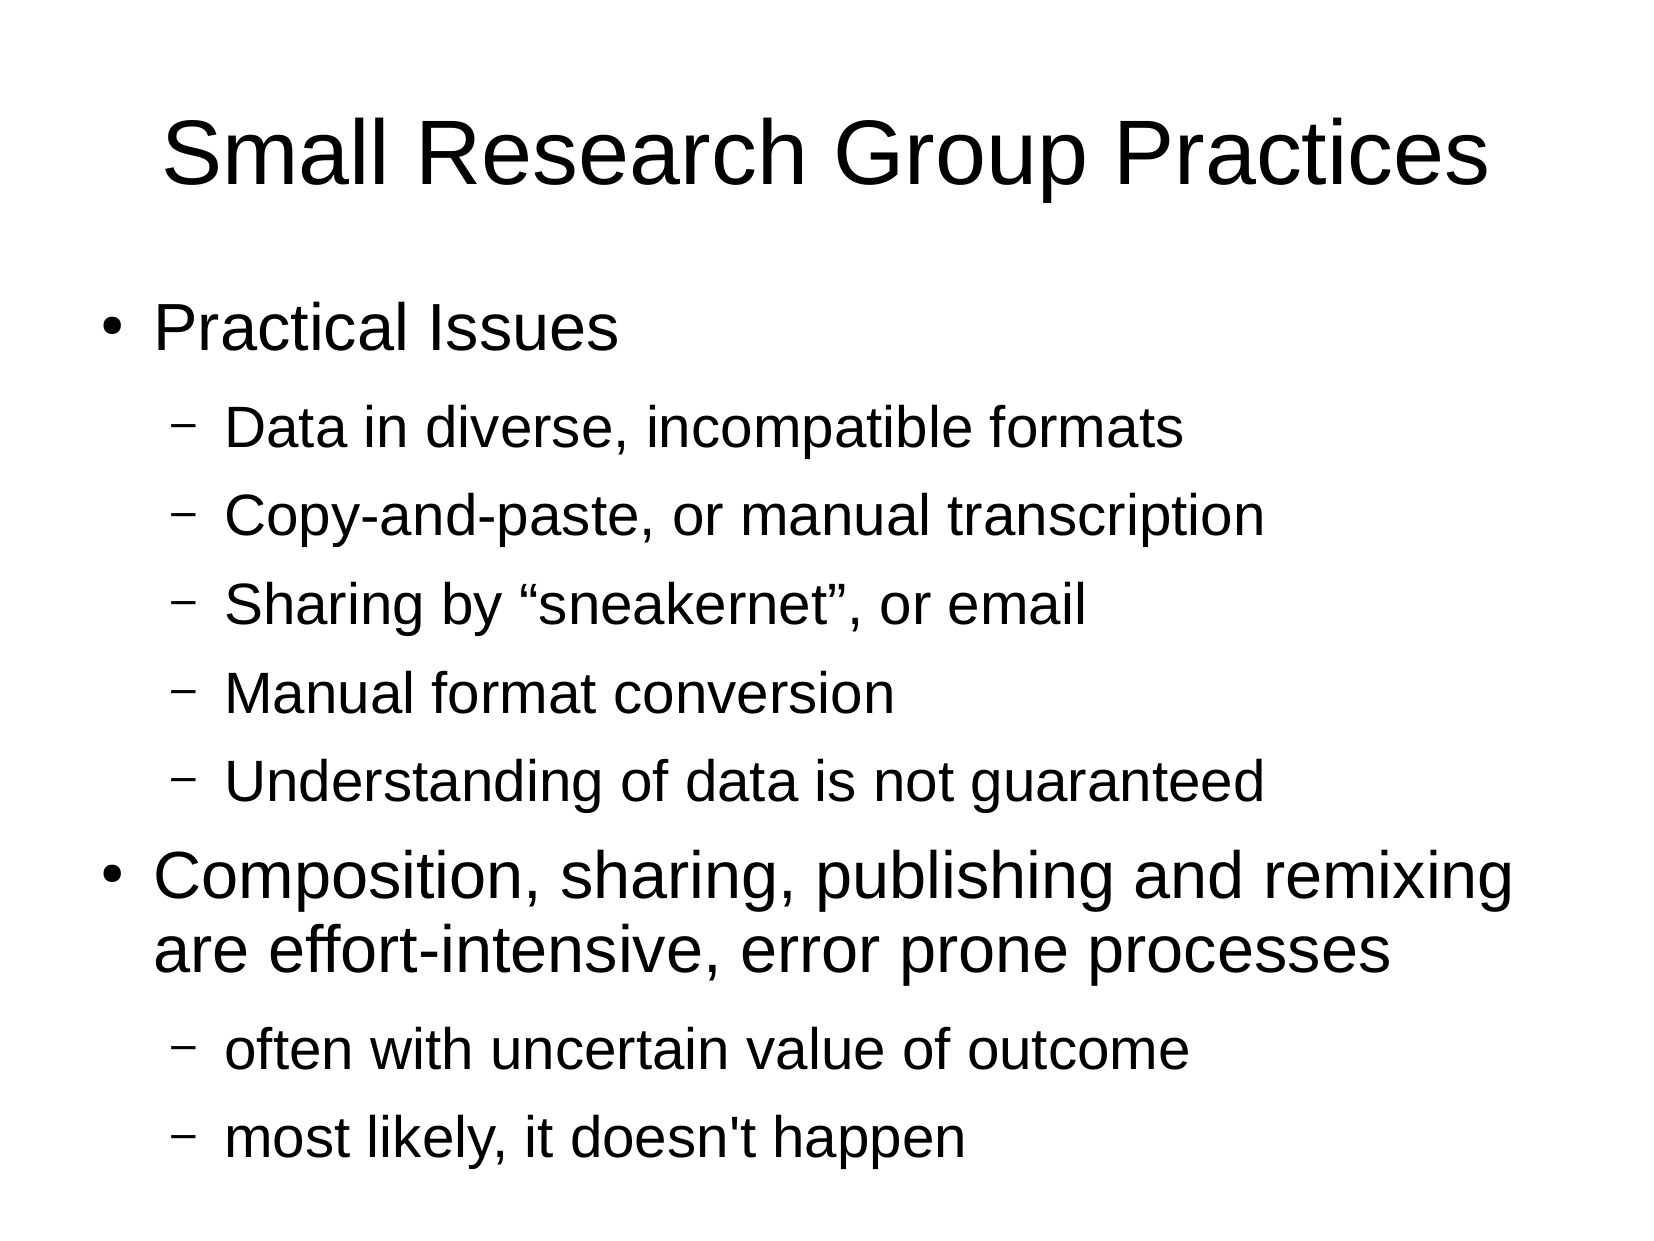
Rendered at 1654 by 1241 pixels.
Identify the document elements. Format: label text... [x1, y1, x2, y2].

list Practical Issues Data in diverse, incompatible formats Copy-and-paste, or manual transcription Sharing by “sneakernet”, or email Manual format conversion Understanding of data is not guaranteed Composition, sharing, publishing and remixing are effort-intensive, error prone processes often with uncertain value of outcome most likely, it doesn't happen [82, 290, 1571, 1170]
title Small Research Group Practices [82, 49, 1571, 257]
